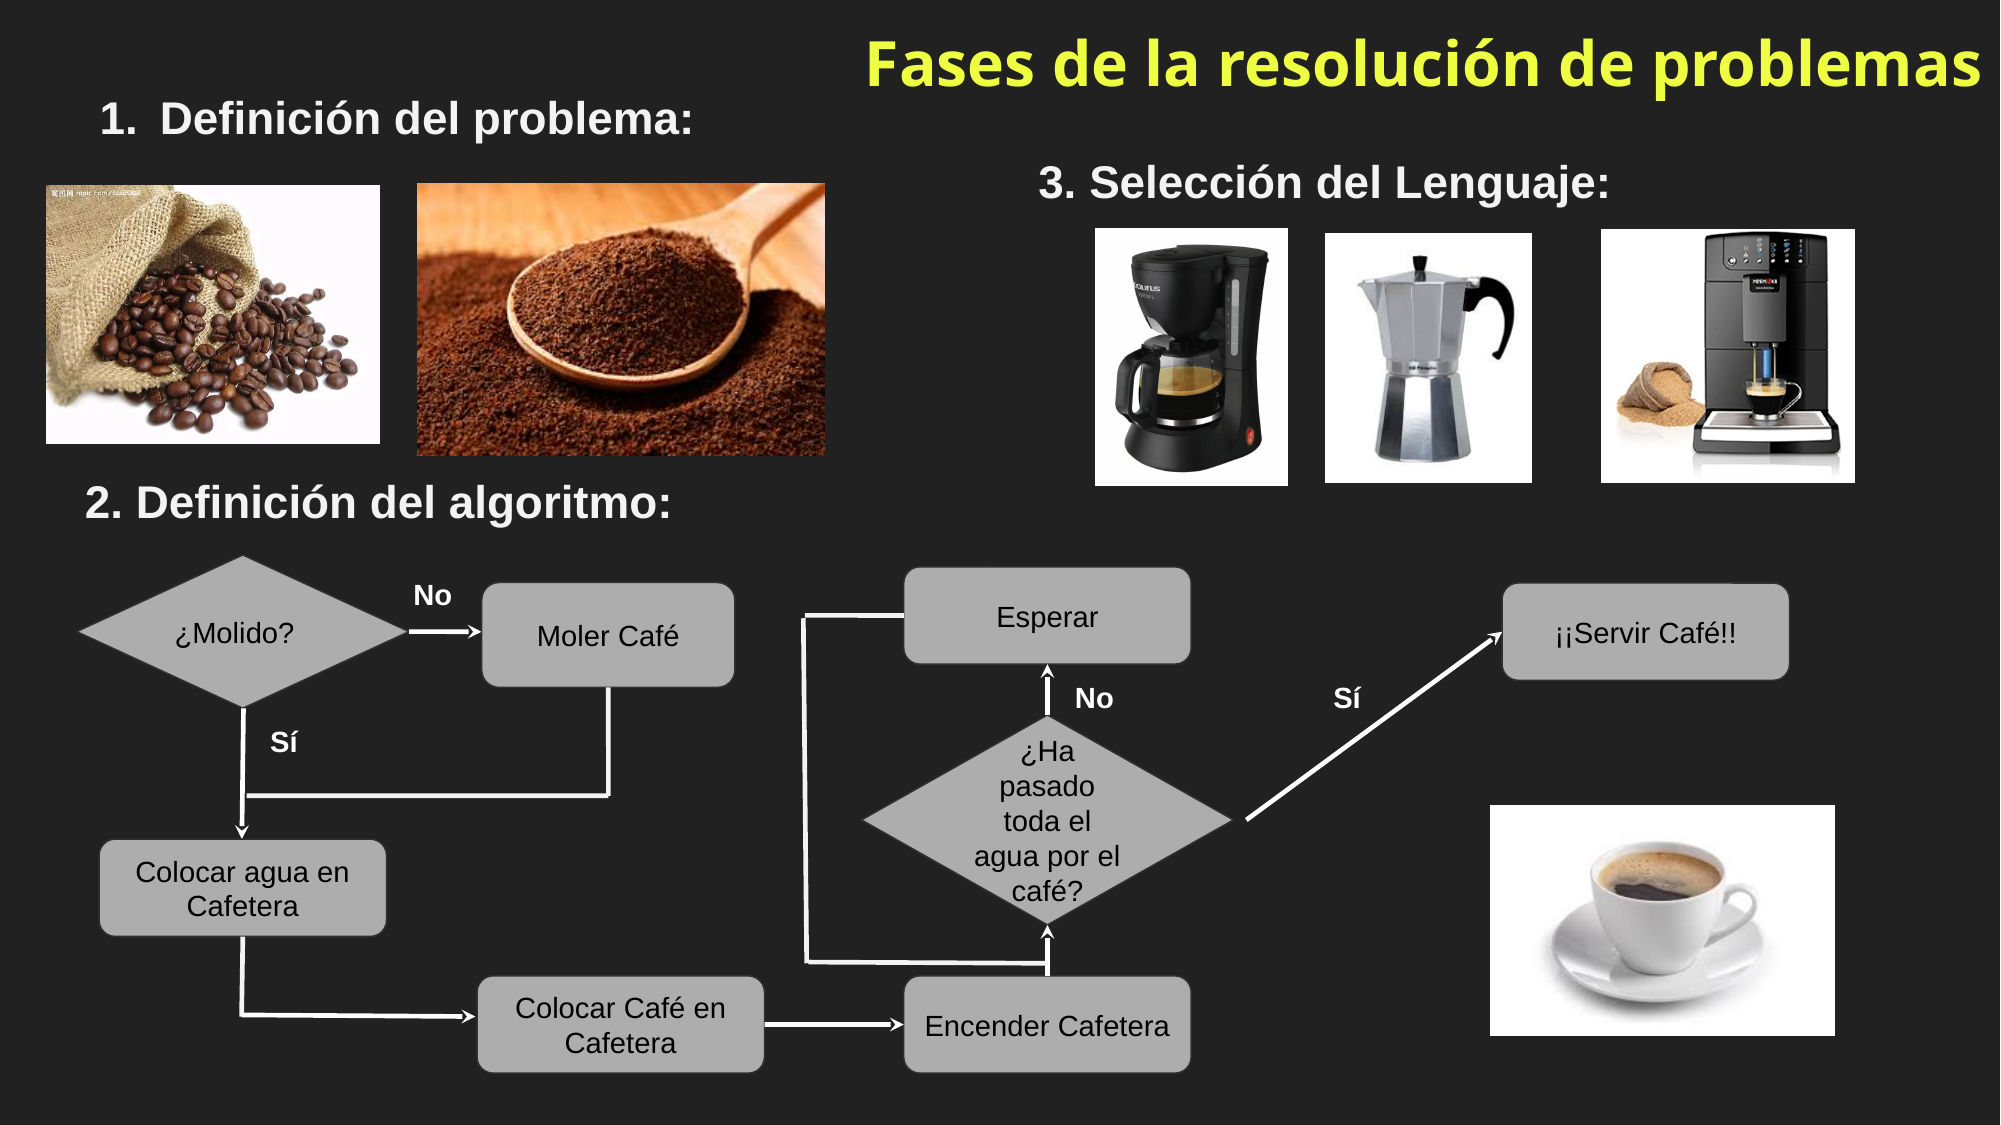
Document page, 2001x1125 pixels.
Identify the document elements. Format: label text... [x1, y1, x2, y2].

picture [1601, 229, 1855, 483]
text_box Colocar agua en Cafetera [99, 839, 387, 937]
text_box No [1059, 664, 1133, 777]
title Fases de la resolución de problemas [753, 0, 1984, 123]
text_box No [398, 561, 471, 674]
text_box ¿Molido? [76, 554, 398, 708]
text_box Moler Café [481, 582, 735, 688]
picture [1490, 805, 1835, 1036]
text_box ¿Ha pasado toda el agua por el café? [861, 715, 1234, 925]
picture [1095, 228, 1288, 487]
text_box 3. Selección del Lenguaje: [1023, 131, 1869, 230]
picture [417, 183, 825, 456]
picture [46, 185, 380, 444]
text_box Sí [1318, 664, 1391, 777]
text_box ¡¡Servir Café!! [1502, 582, 1790, 681]
text_box Encender Cafetera [903, 975, 1192, 1074]
text_box Definición del problema: 2. Definición del algoritmo: [69, 73, 1030, 259]
text_box Sí [254, 708, 328, 821]
picture [1325, 233, 1532, 483]
text_box Colocar Café en Cafetera [476, 975, 765, 1074]
text_box Esperar [903, 566, 1192, 665]
